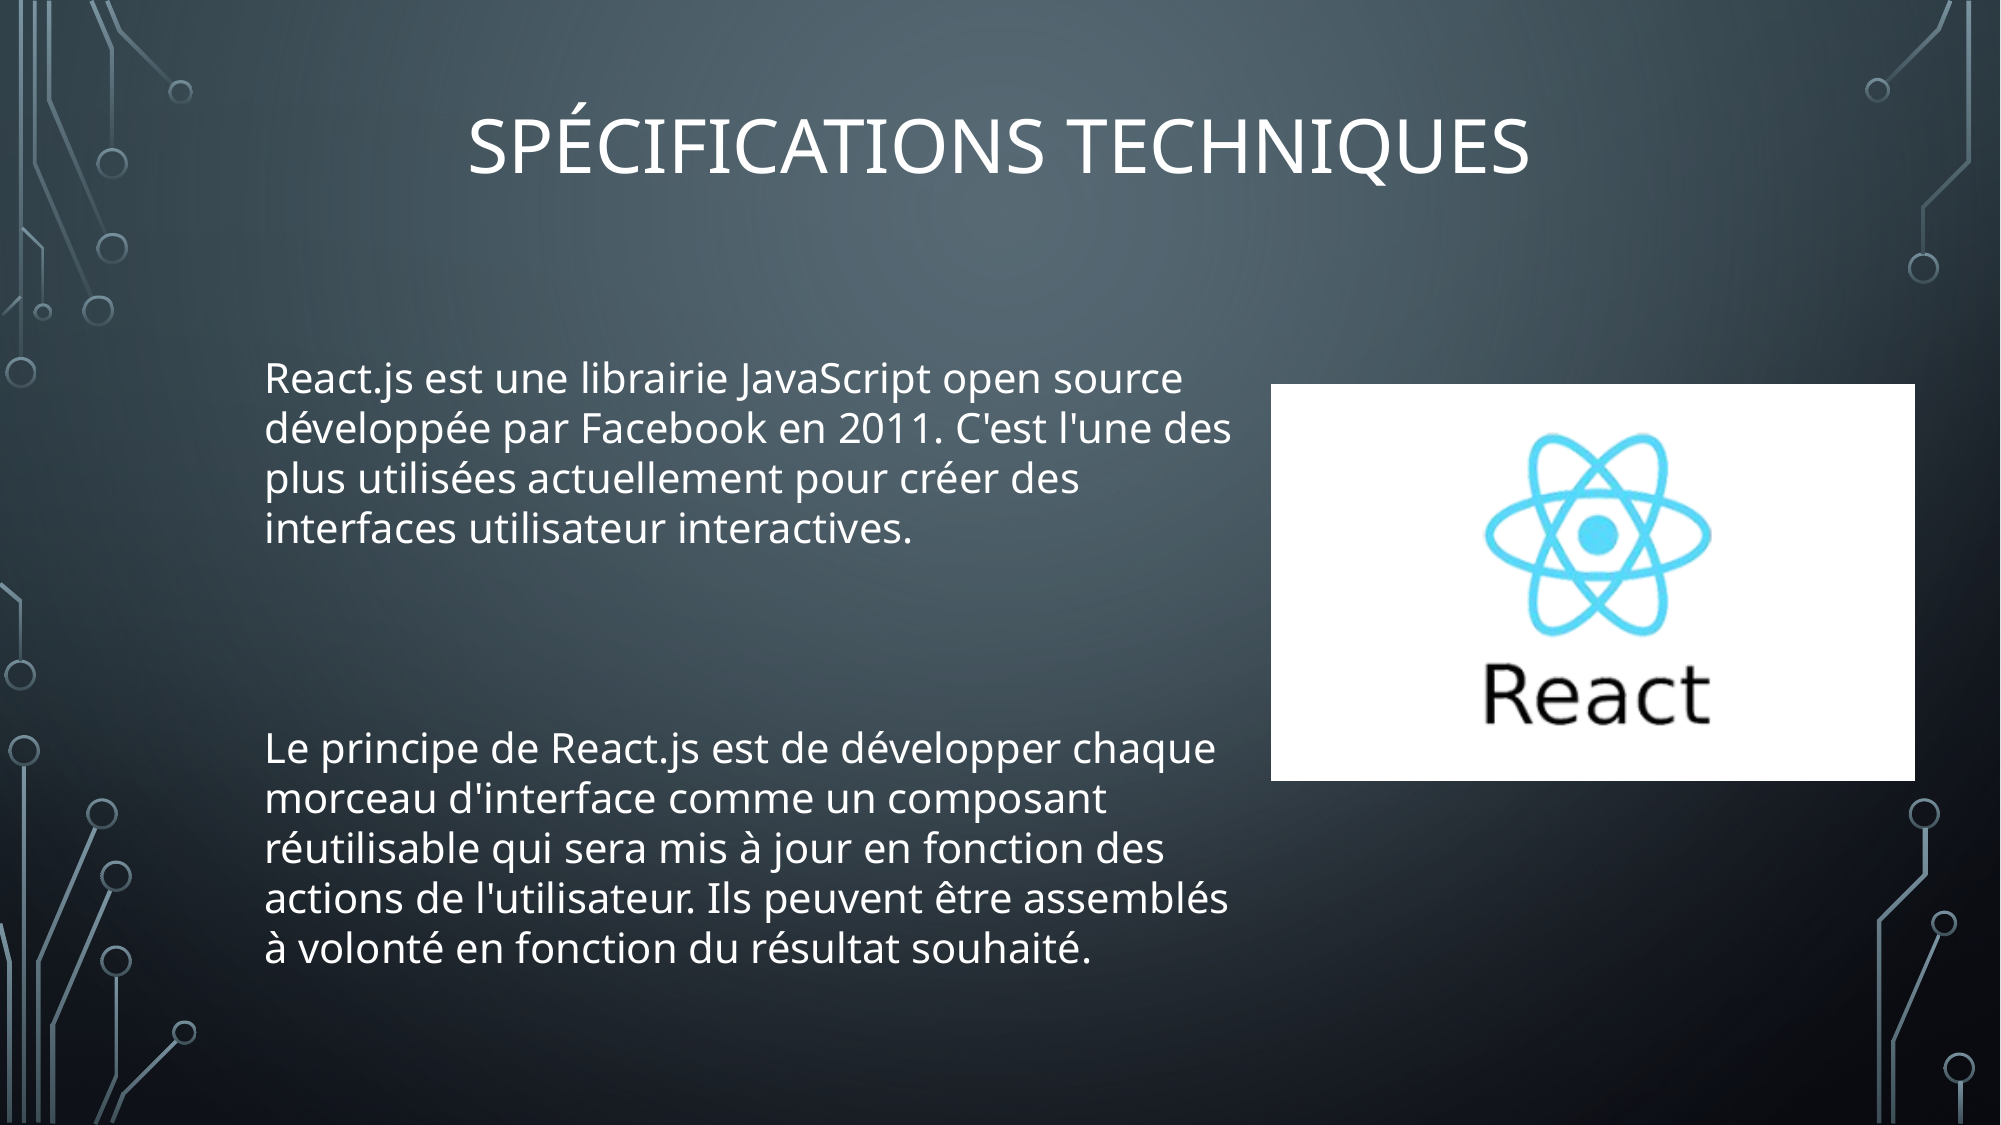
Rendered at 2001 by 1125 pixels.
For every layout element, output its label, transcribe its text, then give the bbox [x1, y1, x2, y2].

text_box React.js est une librairie JavaScript open source développée par Facebook en 2011. C'est l'une des plus utilisées actuellement pour créer des interfaces utilisateur interactives. [249, 343, 1251, 562]
title Spécifications techniques [187, 101, 1813, 195]
text_box Le principe de React.js est de développer chaque morceau d'interface comme un composant réutilisable qui sera mis à jour en fonction des actions de l'utilisateur. Ils peuvent être assemblés à volonté en fonction du résultat souhaité. [249, 714, 1251, 1033]
picture [1271, 384, 1915, 781]
